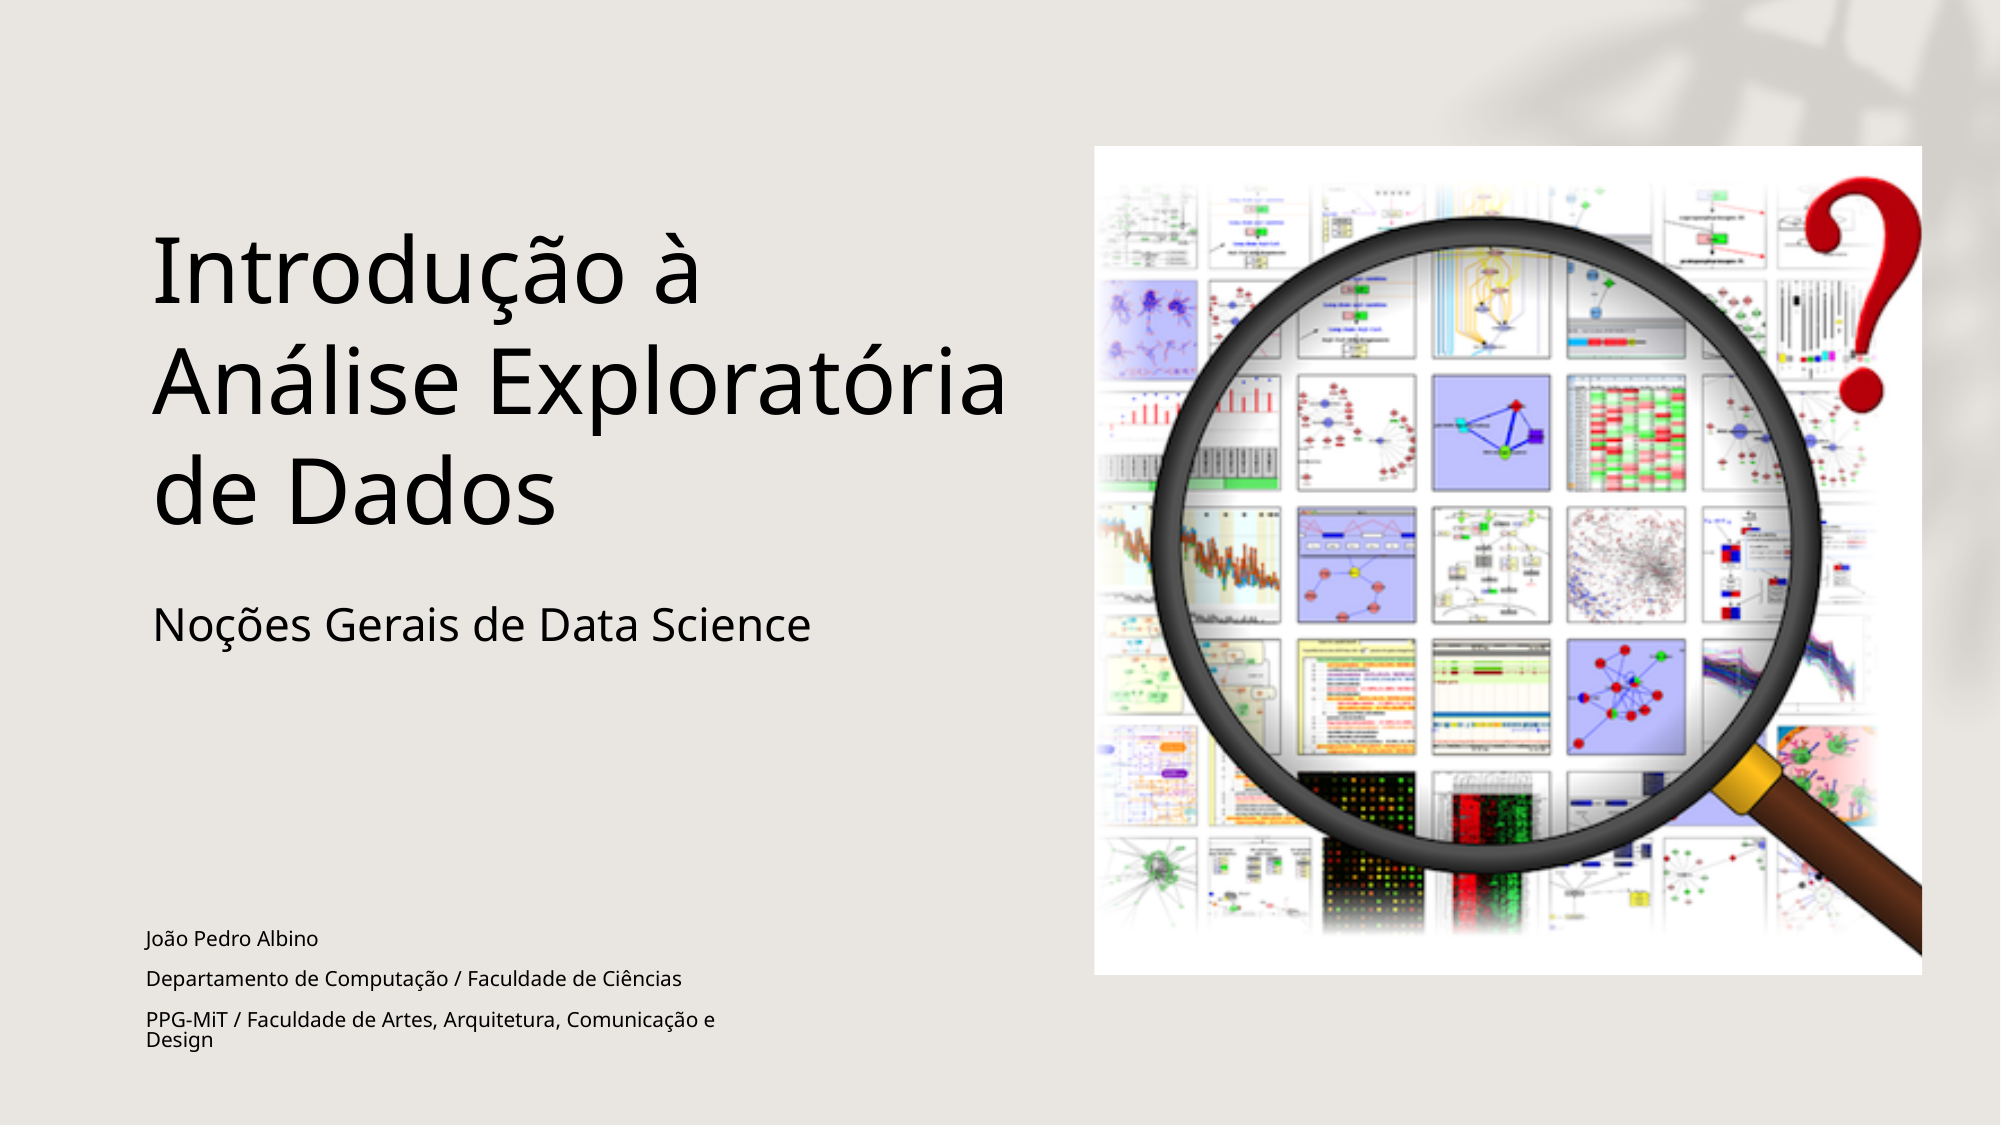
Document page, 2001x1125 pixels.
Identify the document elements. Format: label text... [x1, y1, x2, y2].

text_box João Pedro Albino Departamento de Computação / Faculdade de Ciências PPG-MiT / Faculdade de Artes, Arquitetura, Comunicação e Design [130, 922, 770, 1068]
title Introdução à Análise Exploratória de Dados [137, 122, 1051, 550]
subtitle Noções Gerais de Data Science [137, 582, 1051, 1021]
picture [1094, 146, 1923, 975]
